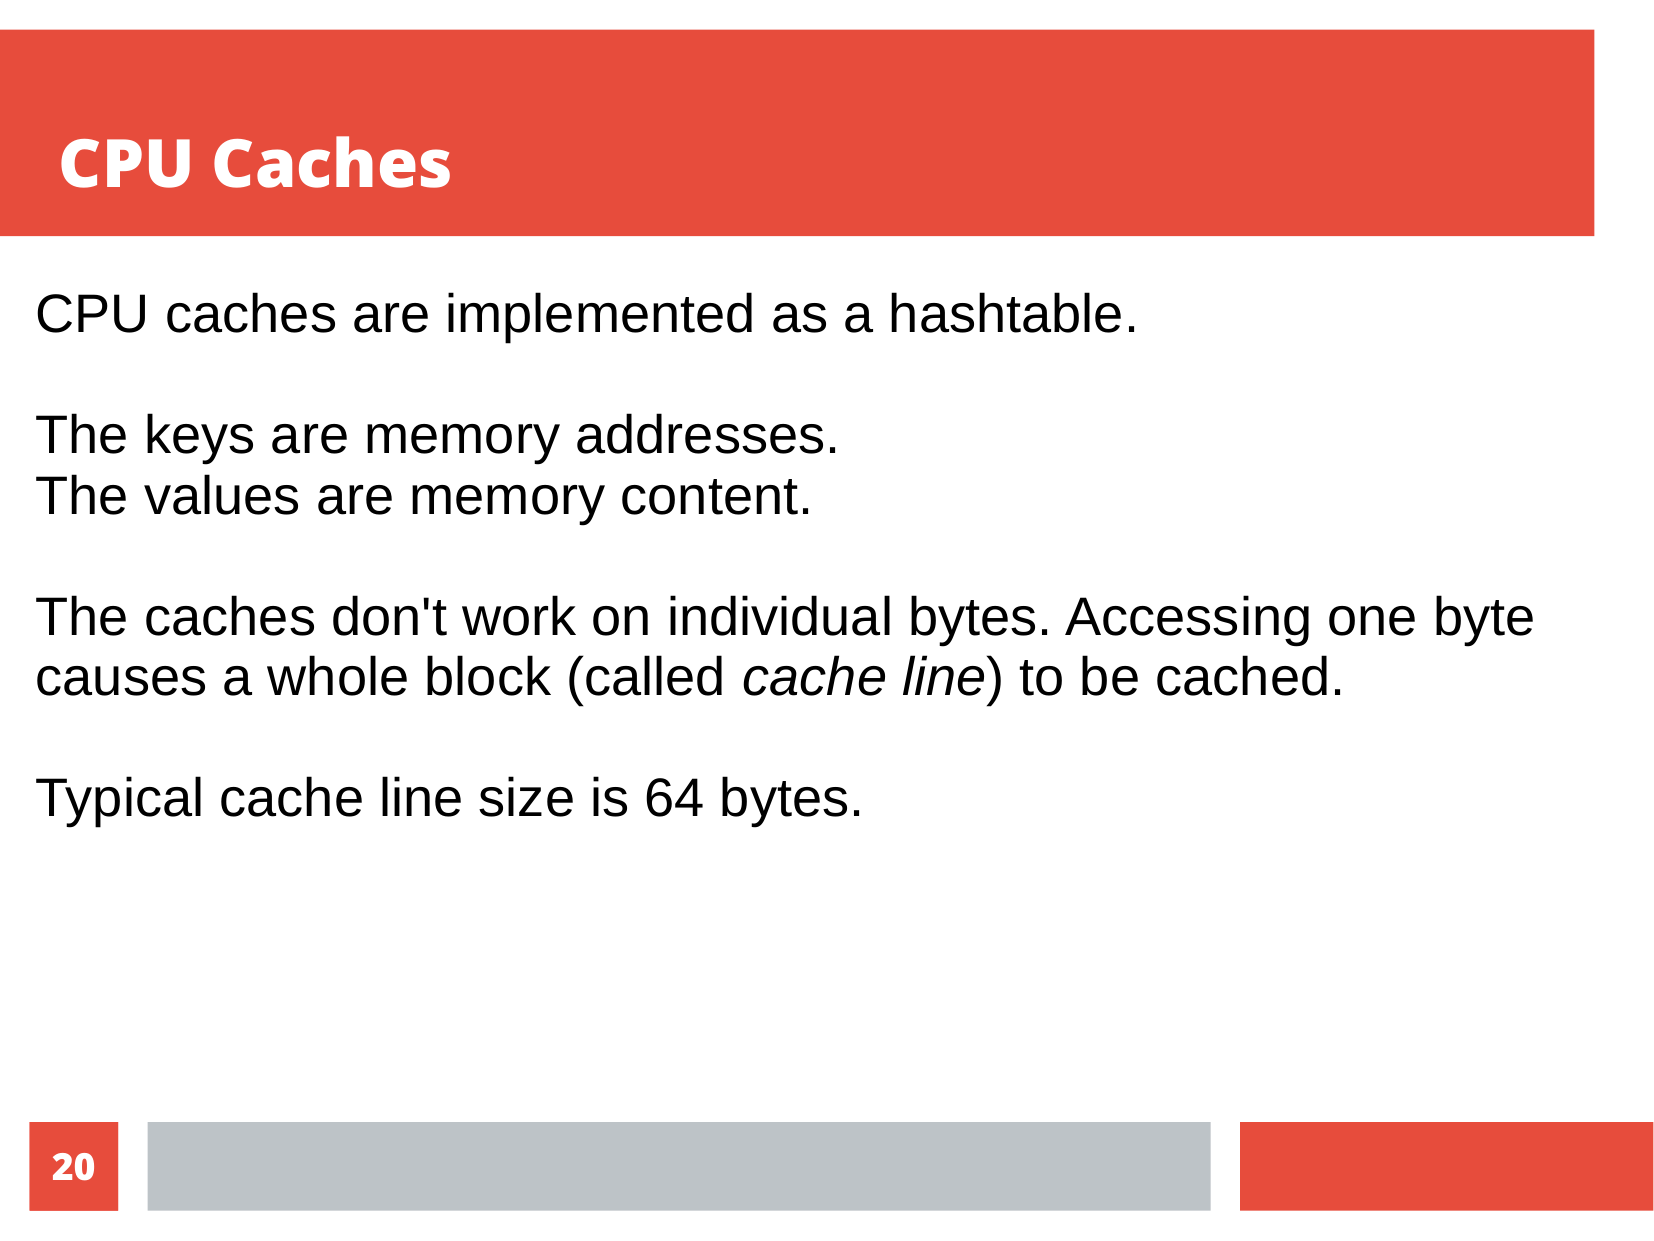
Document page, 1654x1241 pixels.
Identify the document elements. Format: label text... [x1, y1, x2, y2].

text_box CPU caches are implemented as a hashtable. The keys are memory addresses. The values are memory content. The caches don't work on individual bytes. Accessing one byte causes a whole block (called cache line) to be cached. Typical cache line size is 64 bytes. [35, 283, 1560, 1075]
title CPU Caches [59, 59, 1595, 207]
